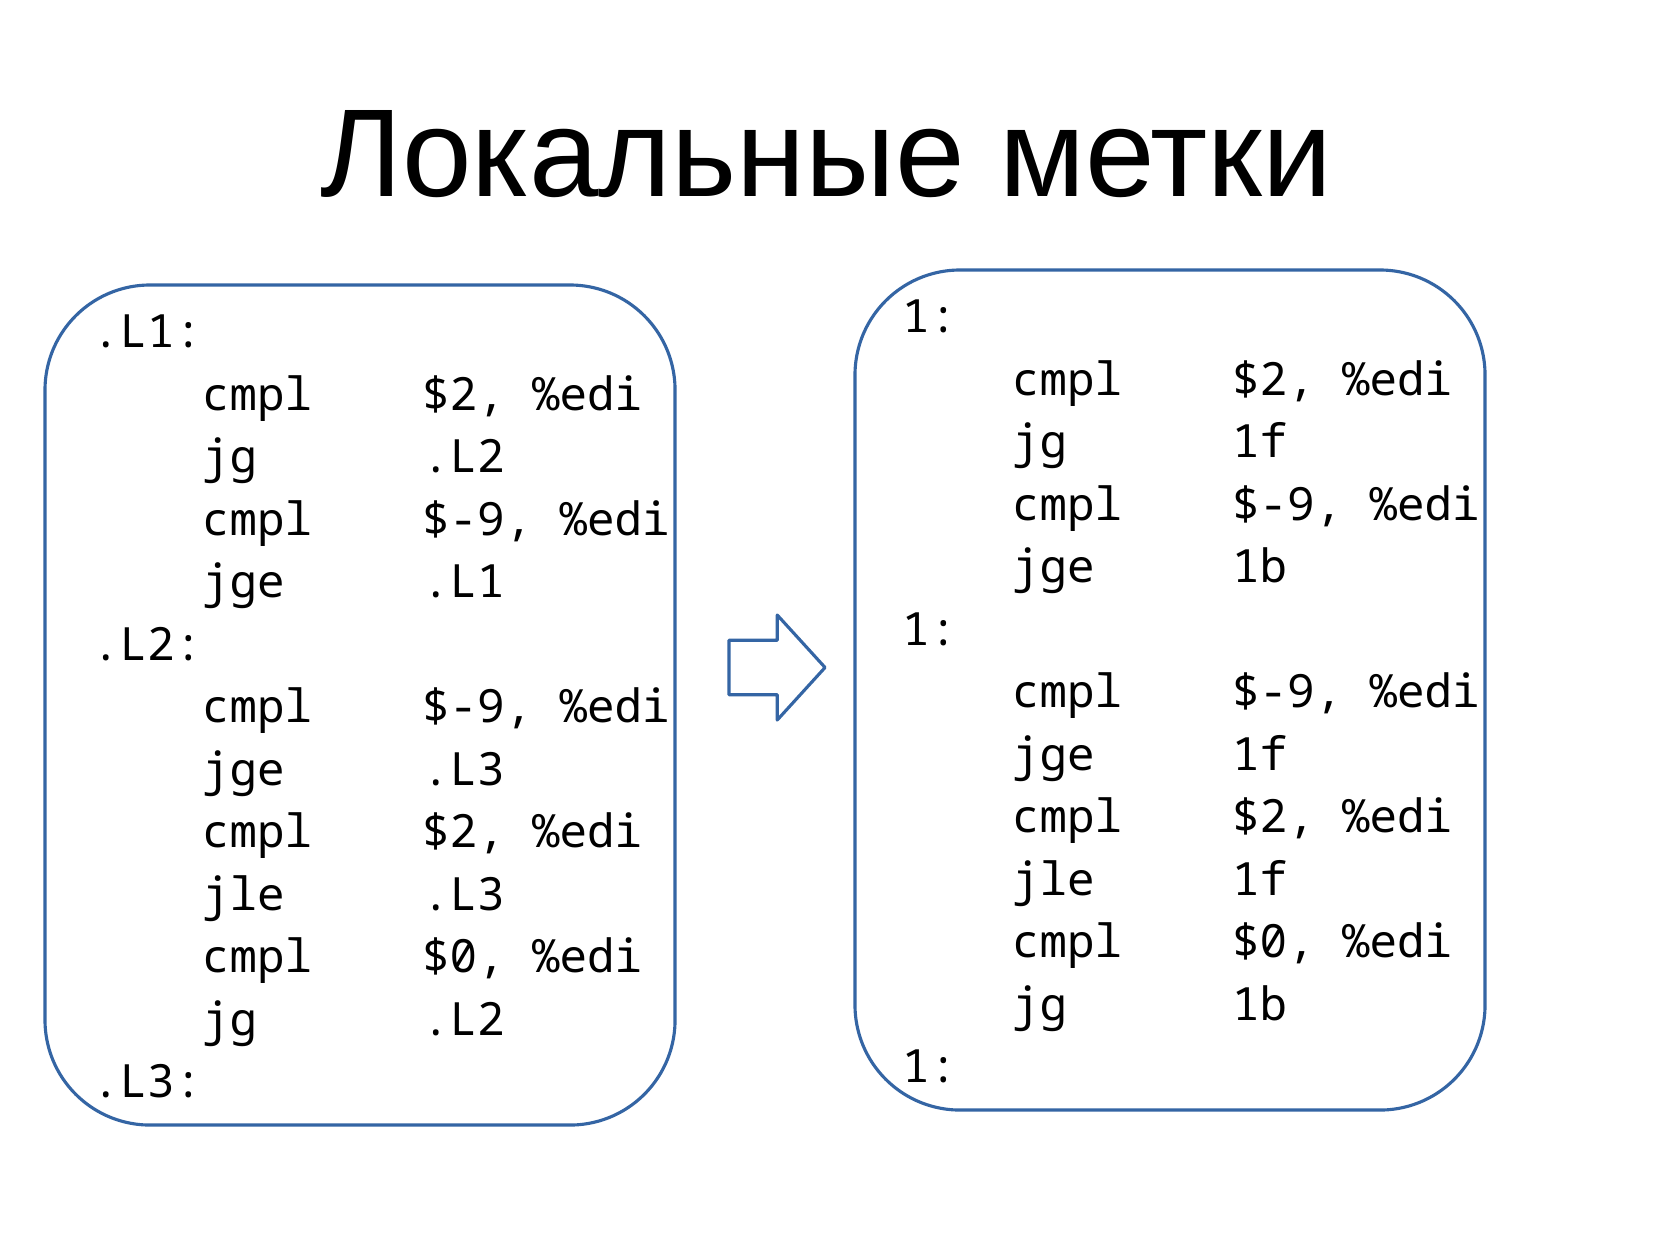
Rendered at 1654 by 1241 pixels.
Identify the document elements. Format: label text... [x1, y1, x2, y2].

text_box 1: cmpl $2, %edi jg 1f cmpl $-9, %edi jge 1b 1: cmpl $-9, %edi jge 1f cmpl $2, %edi jle 1f cmpl $0, %edi jg 1b 1: [855, 270, 1486, 1111]
text_box [728, 615, 826, 721]
text_box .L1: cmpl $2, %edi jg .L2 cmpl $-9, %edi jge .L1 .L2: cmpl $-9, %edi jge .L3 cmpl $2, %edi jle .L3 cmpl $0, %edi jg .L2 .L3: [45, 285, 676, 1126]
title Локальные метки [82, 49, 1571, 257]
